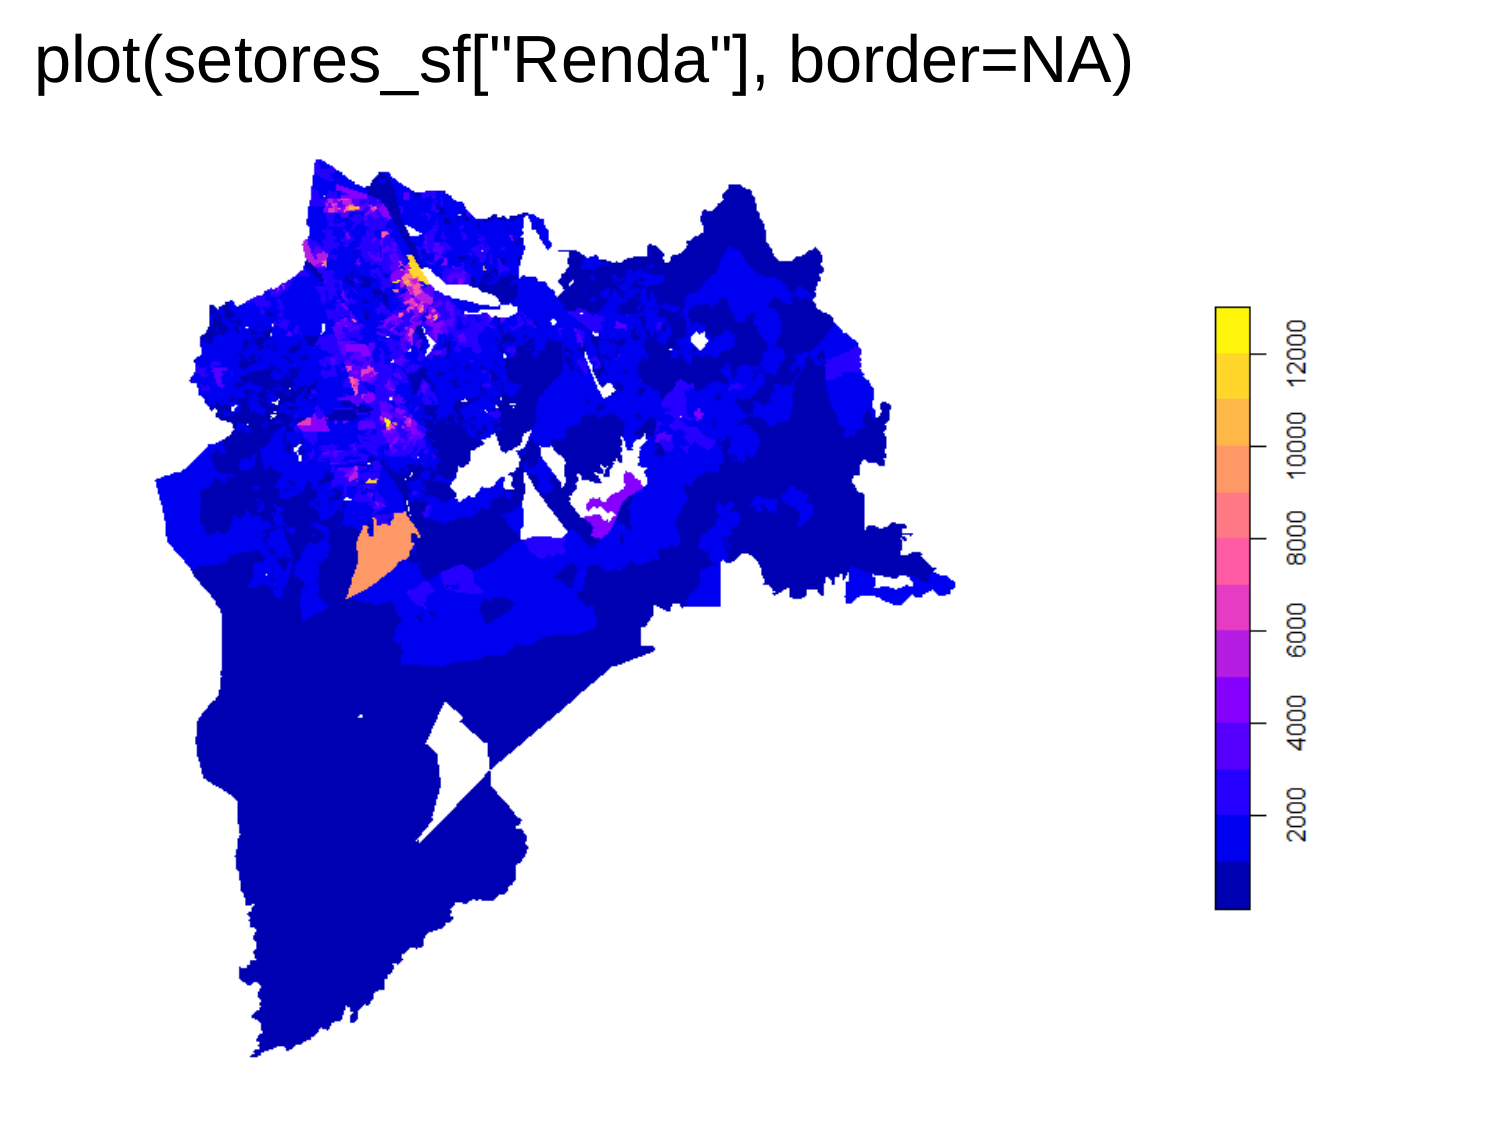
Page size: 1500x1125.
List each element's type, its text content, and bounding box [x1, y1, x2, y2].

list plot(setores_sf["Renda"], border=NA) [34, 15, 1385, 669]
picture [144, 155, 1312, 1070]
